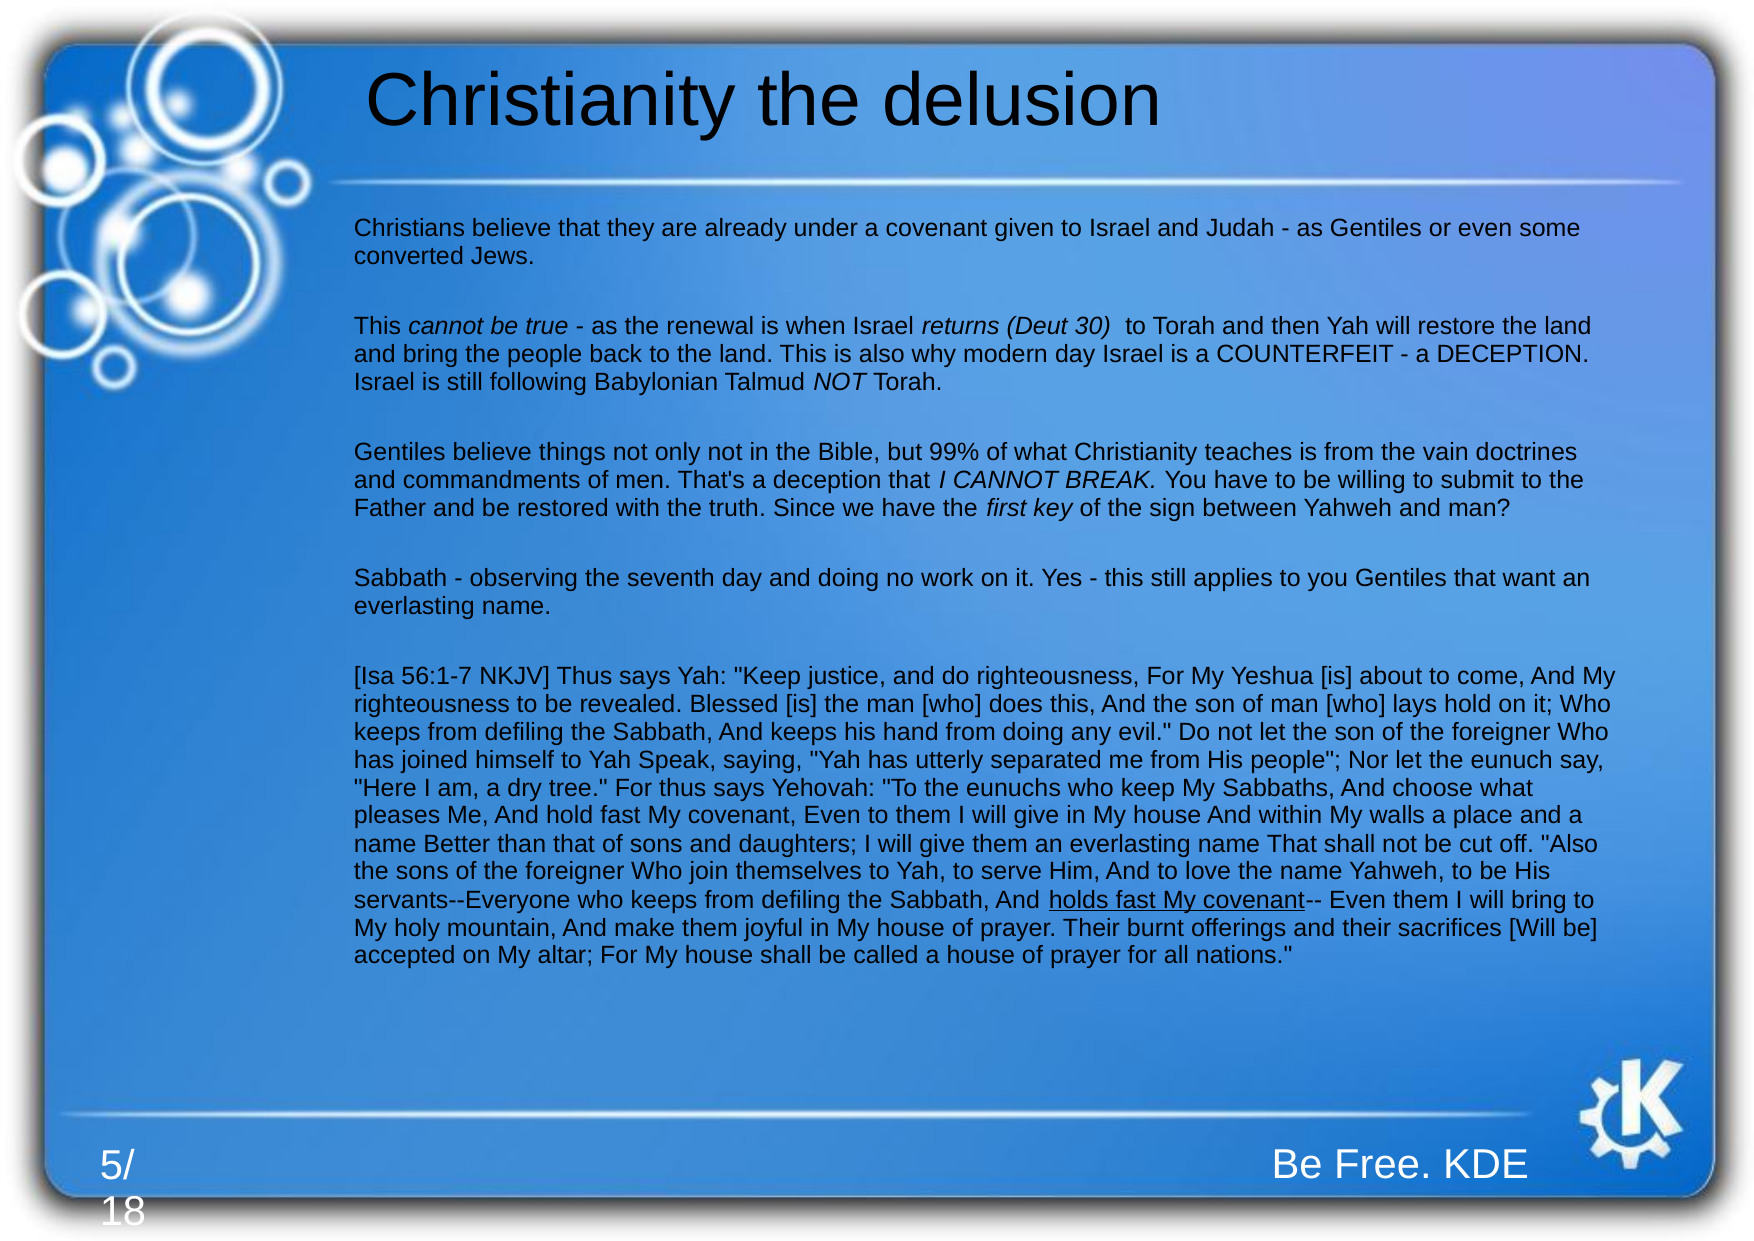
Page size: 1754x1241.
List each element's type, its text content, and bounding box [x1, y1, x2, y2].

list Christians believe that they are already under a covenant given to Israel and Judah - as Gentiles or even some converted Jews. This cannot be true - as the renewal is when Israel returns (Deut 30) to Torah and then Yah will restore the land and bring the people back to the land. This is also why modern day Israel is a COUNTERFEIT - a DECEPTION. Israel is still following Babylonian Talmud NOT Torah. Gentiles believe things not only not in the Bible, but 99% of what Christianity teaches is from the vain doctrines and commandments of men. That's a deception that I CANNOT BREAK. You have to be willing to submit to the Father and be restored with the truth. Since we have the first key of the sign between Yahweh and man? Sabbath - observing the seventh day and doing no work on it. Yes - this still applies to you Gentiles that want an everlasting name. [Isa 56:1-7 NKJV] Thus says Yah: "Keep justice, and do righteousness, For My Yeshua [is] about to come, And My righteousness to be revealed. Blessed [is] the man [who] does this, And the son of man [who] lays hold on it; Who keeps from defiling the Sabbath, And keeps his hand from doing any evil." Do not let the son of the foreigner Who has joined himself to Yah Speak, saying, "Yah has utterly separated me from His people"; Nor let the eunuch say, "Here I am, a dry tree." For thus says Yehovah: "To the eunuchs who keep My Sabbaths, And choose what pleases Me, And hold fast My covenant, Even to them I will give in My house And within My walls a place and a name Better than that of sons and daughters; I will give them an everlasting name That shall not be cut off. "Also the sons of the foreigner Who join themselves to Yah, to serve Him, And to love the name Yahweh, to be His servants--Everyone who keeps from defiling the Sabbath, And holds fast My covenant-- Even them I will bring to My holy mountain, And make them joyful in My house of prayer. Their burnt offerings and their sacrifices [Will be] accepted on My altar; For My house shall be called a house of prayer for all nations." [339, 206, 1638, 1114]
picture [0, 0, 1754, 1241]
title Christianity the delusion [350, 49, 1649, 174]
